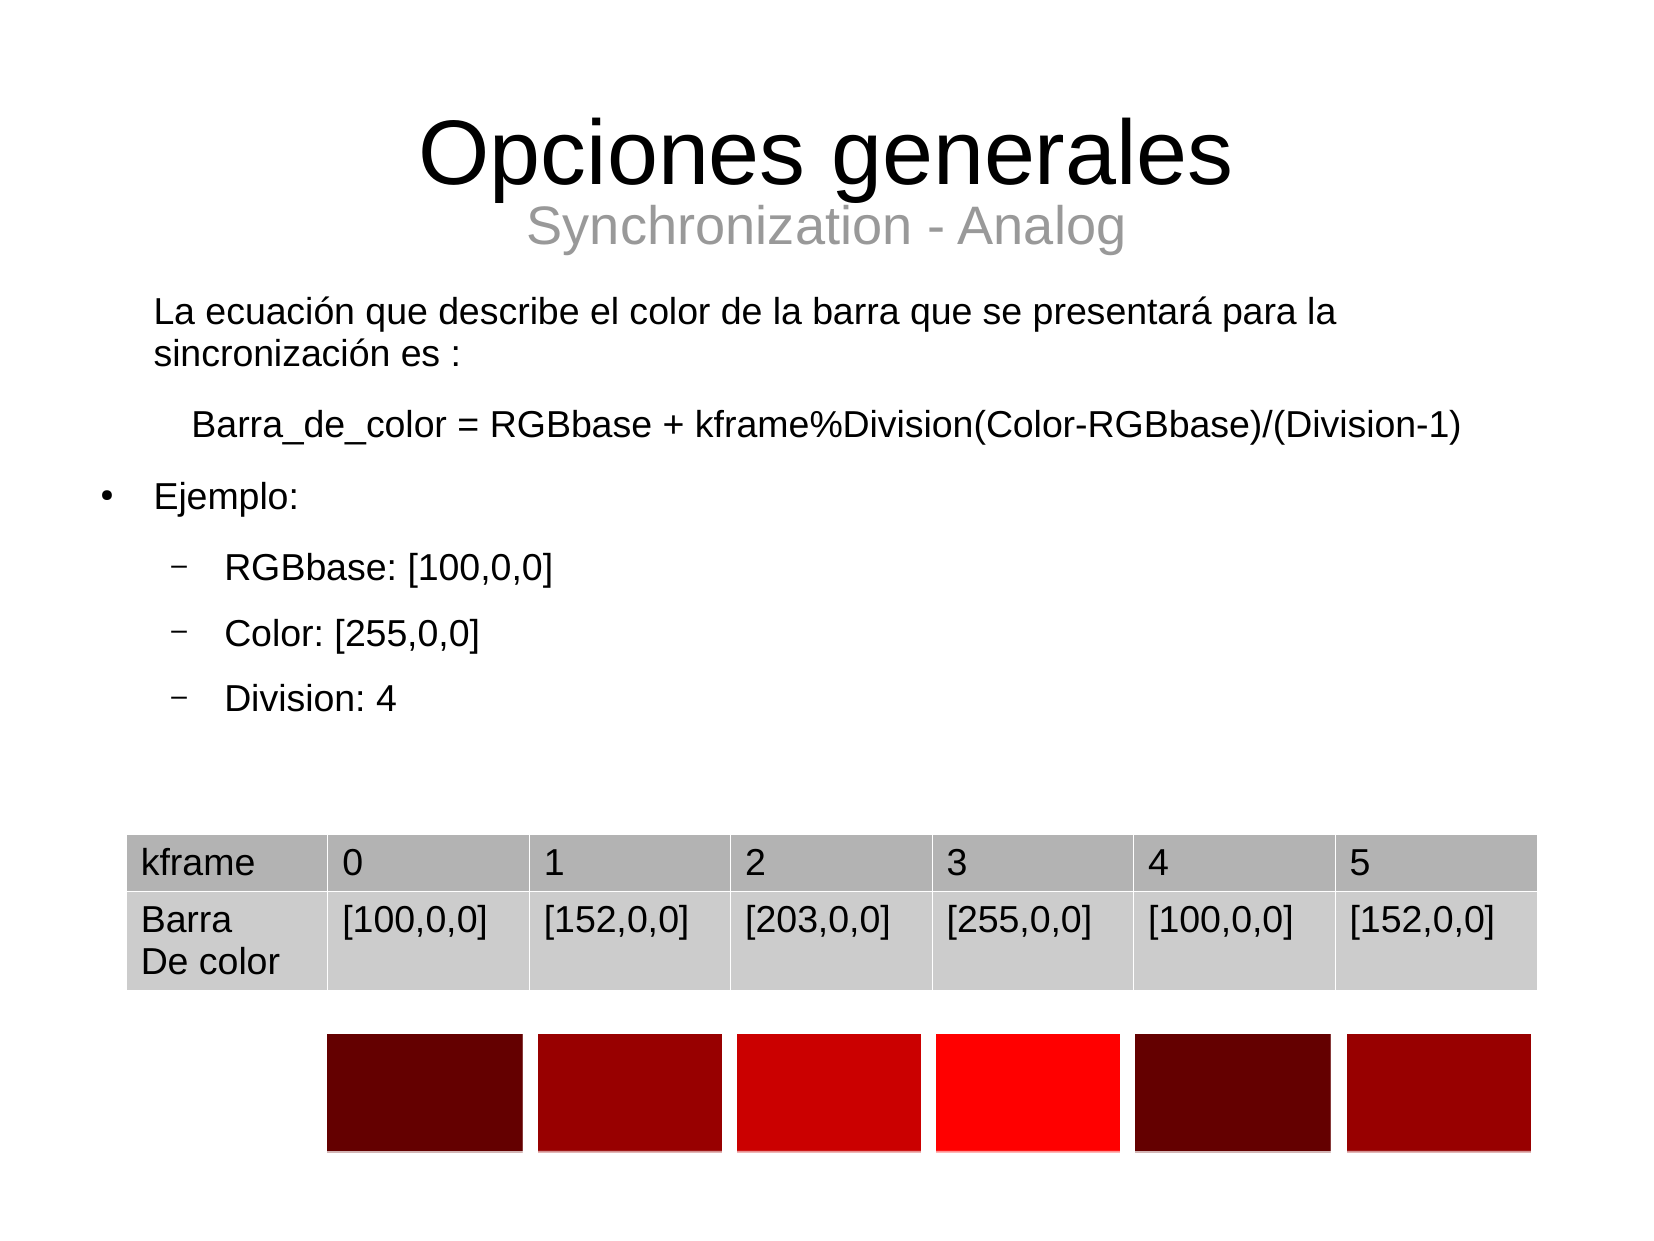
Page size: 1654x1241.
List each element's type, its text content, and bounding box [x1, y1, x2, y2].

picture [327, 1034, 523, 1153]
table_cell [152,0,0] [530, 892, 730, 990]
picture [737, 1034, 921, 1153]
table_header 4 [1134, 835, 1335, 891]
table_header 0 [328, 835, 529, 891]
table_header 3 [933, 835, 1133, 891]
picture [1347, 1034, 1531, 1153]
table_header kframe [127, 835, 327, 891]
table_cell [203,0,0] [731, 892, 932, 990]
picture [936, 1034, 1120, 1153]
table_header 5 [1336, 835, 1537, 891]
title Opciones generales [82, 49, 1571, 195]
table_cell [255,0,0] [933, 892, 1133, 990]
title Synchronization - Analog [82, 195, 1572, 257]
list La ecuación que describe el color de la barra que se presentará para la sincronización es : Barra_de_color = RGBbase + kframe%Division(Color-RGBbase)/(Division-1) Ejemplo: RGBbase: [100,0,0] Color: [255,0,0] Division: 4 [82, 290, 1571, 751]
table_cell [152,0,0] [1336, 892, 1537, 990]
table_cell [100,0,0] [328, 892, 529, 990]
table_cell [100,0,0] [1134, 892, 1335, 990]
table_cell Barra De color [127, 892, 327, 990]
table_header 1 [530, 835, 730, 891]
picture [538, 1034, 722, 1153]
picture [1135, 1034, 1331, 1153]
table_header 2 [731, 835, 932, 891]
